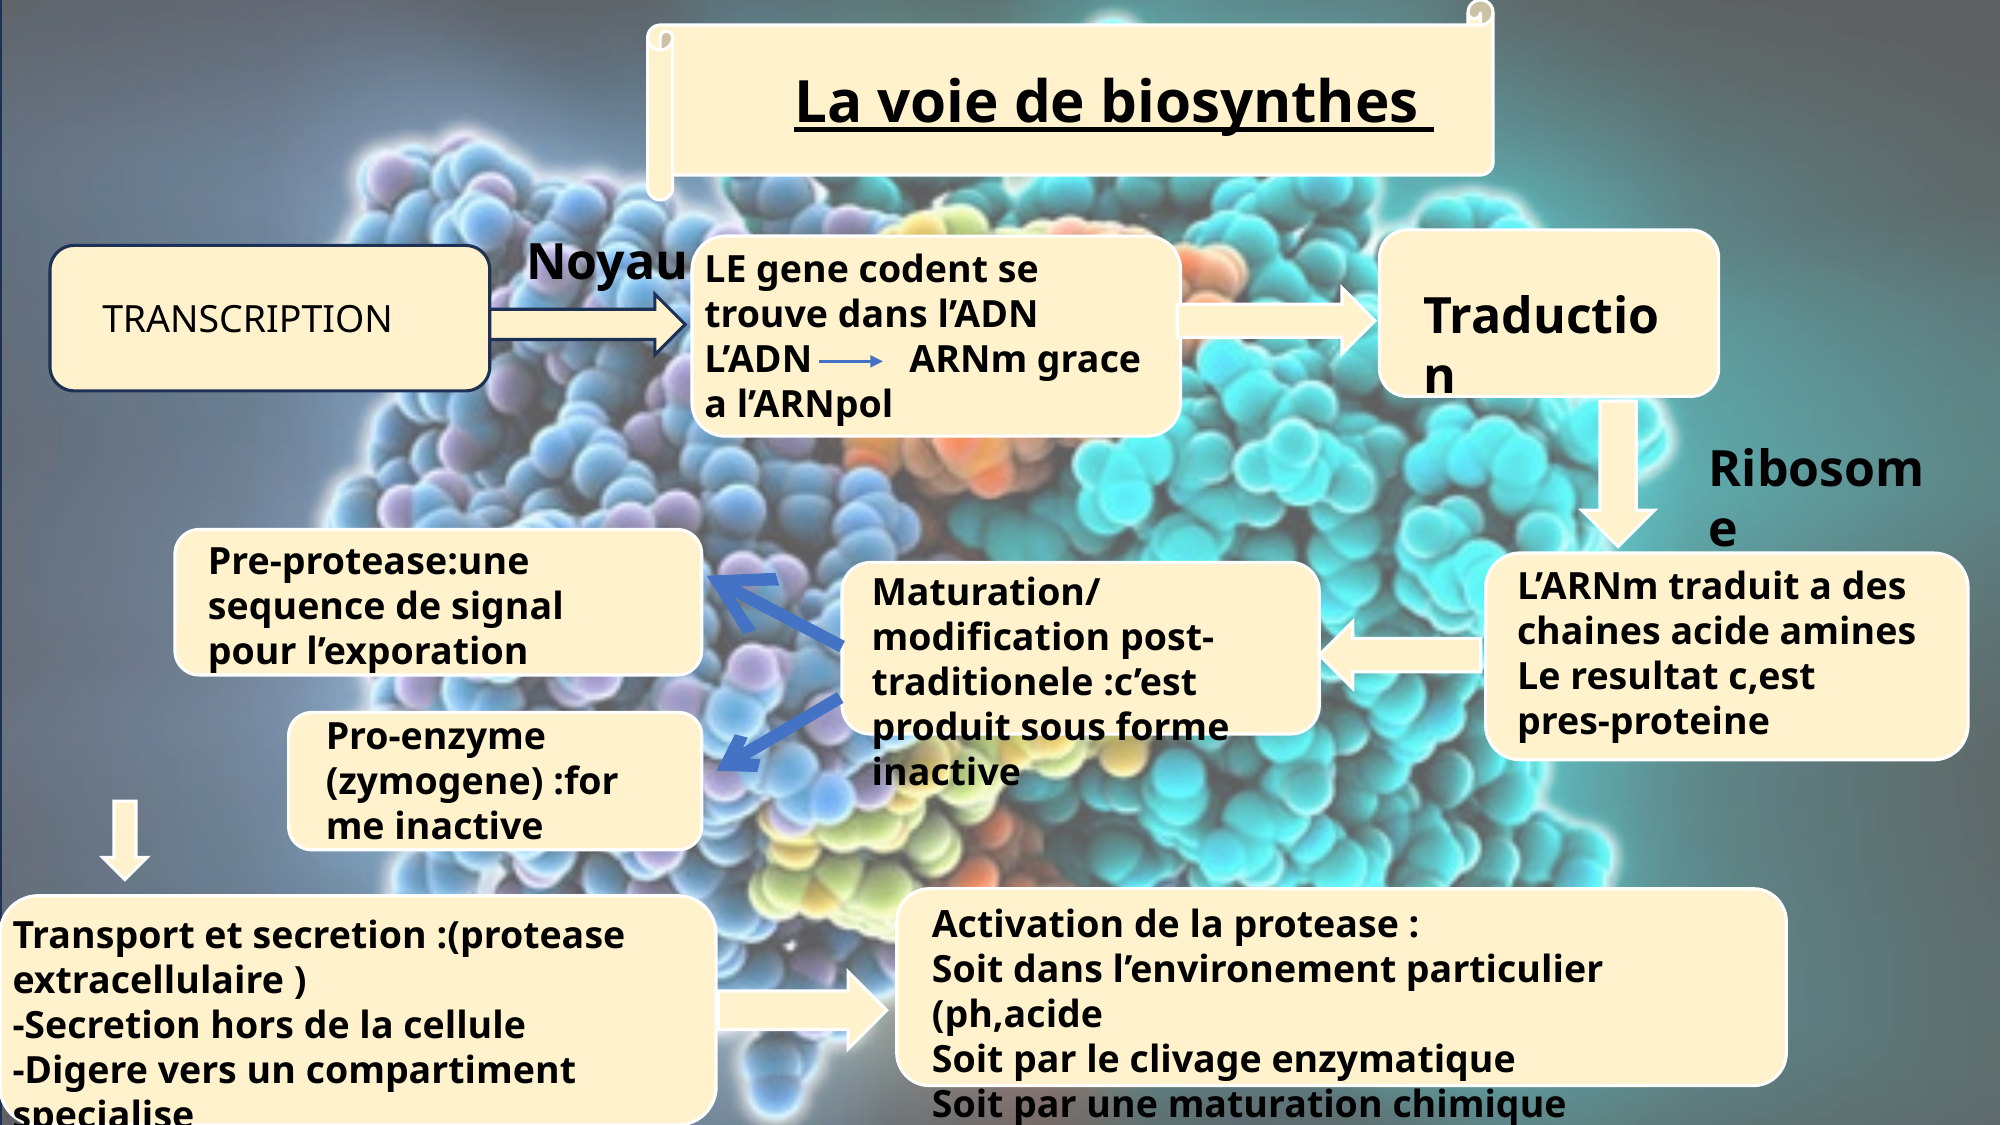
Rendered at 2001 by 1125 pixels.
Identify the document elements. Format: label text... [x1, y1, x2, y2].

text_box Noyau [511, 222, 706, 298]
text_box [0, 0, 2000, 1125]
text_box Maturation/modification post-traditionele :c’est produit sous forme inactive [856, 560, 1303, 801]
text_box L’ARNm traduit a des chaines acide amines Le resultat c,est pres-proteine [1502, 554, 1933, 750]
text_box Activation de la protease : Soit dans l’environement particulier (ph,acide Soit par le clivage enzymatique Soit par une maturation chimique [917, 892, 1759, 1125]
text_box Pre-protease:une sequence de signal pour l’exporation [193, 529, 672, 680]
text_box La voie de biosynthes [779, 57, 1557, 142]
text_box LE gene codent se trouve dans l’ADN L’ADN ARNm grace a l’ARNpol [689, 237, 1167, 432]
text_box Transport et secretion :(protease extracellulaire ) -Secretion hors de la cellule -Digere vers un compartiment specialise [0, 903, 684, 1125]
text_box Pro-enzyme (zymogene) :forme inactive [311, 704, 669, 855]
text_box Traduction [1408, 276, 1687, 411]
text_box TRANSCRIPTION [87, 287, 490, 348]
text_box Ribosome [1694, 429, 1965, 564]
